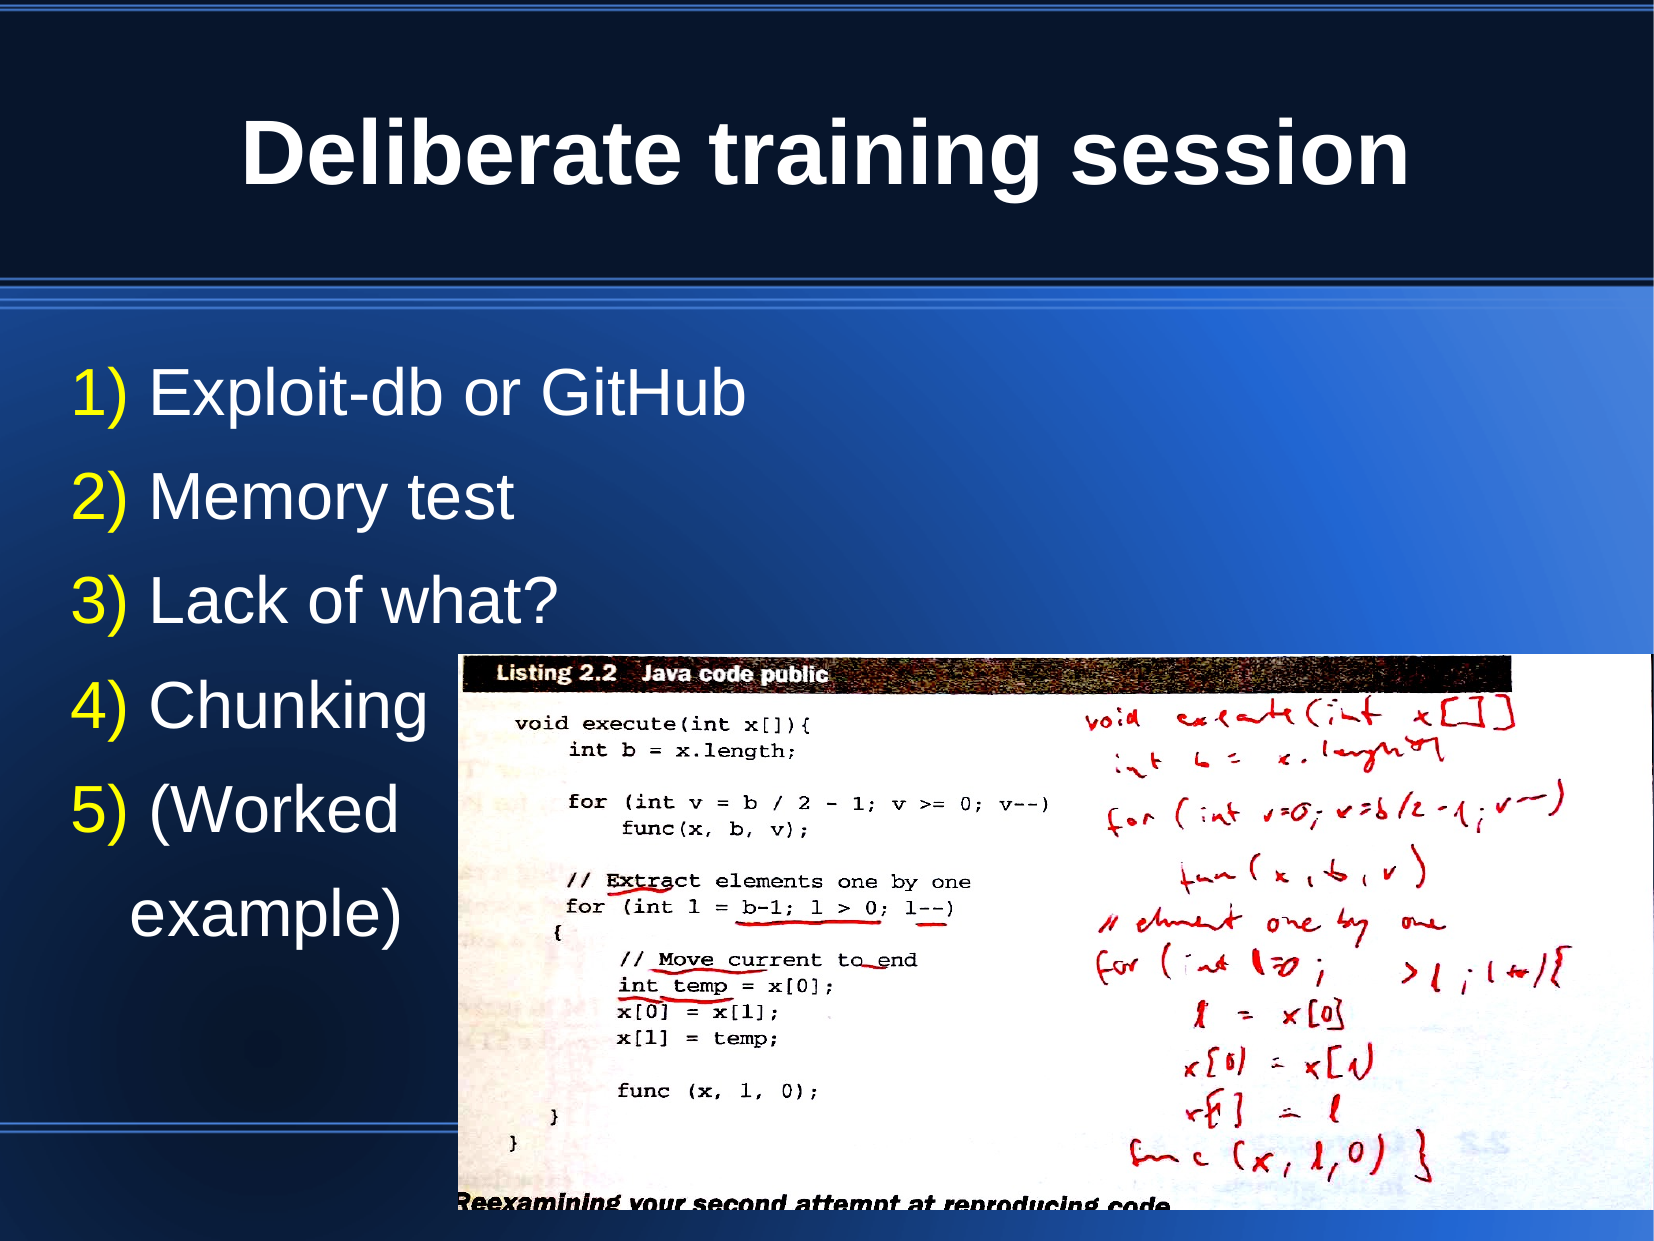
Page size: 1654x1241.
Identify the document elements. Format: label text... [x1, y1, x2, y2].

picture [0, 0, 1654, 1241]
list Exploit-db or GitHub Memory test Lack of what? Chunking (Worked example) [53, 355, 1501, 1058]
title Deliberate training session [82, 49, 1571, 257]
